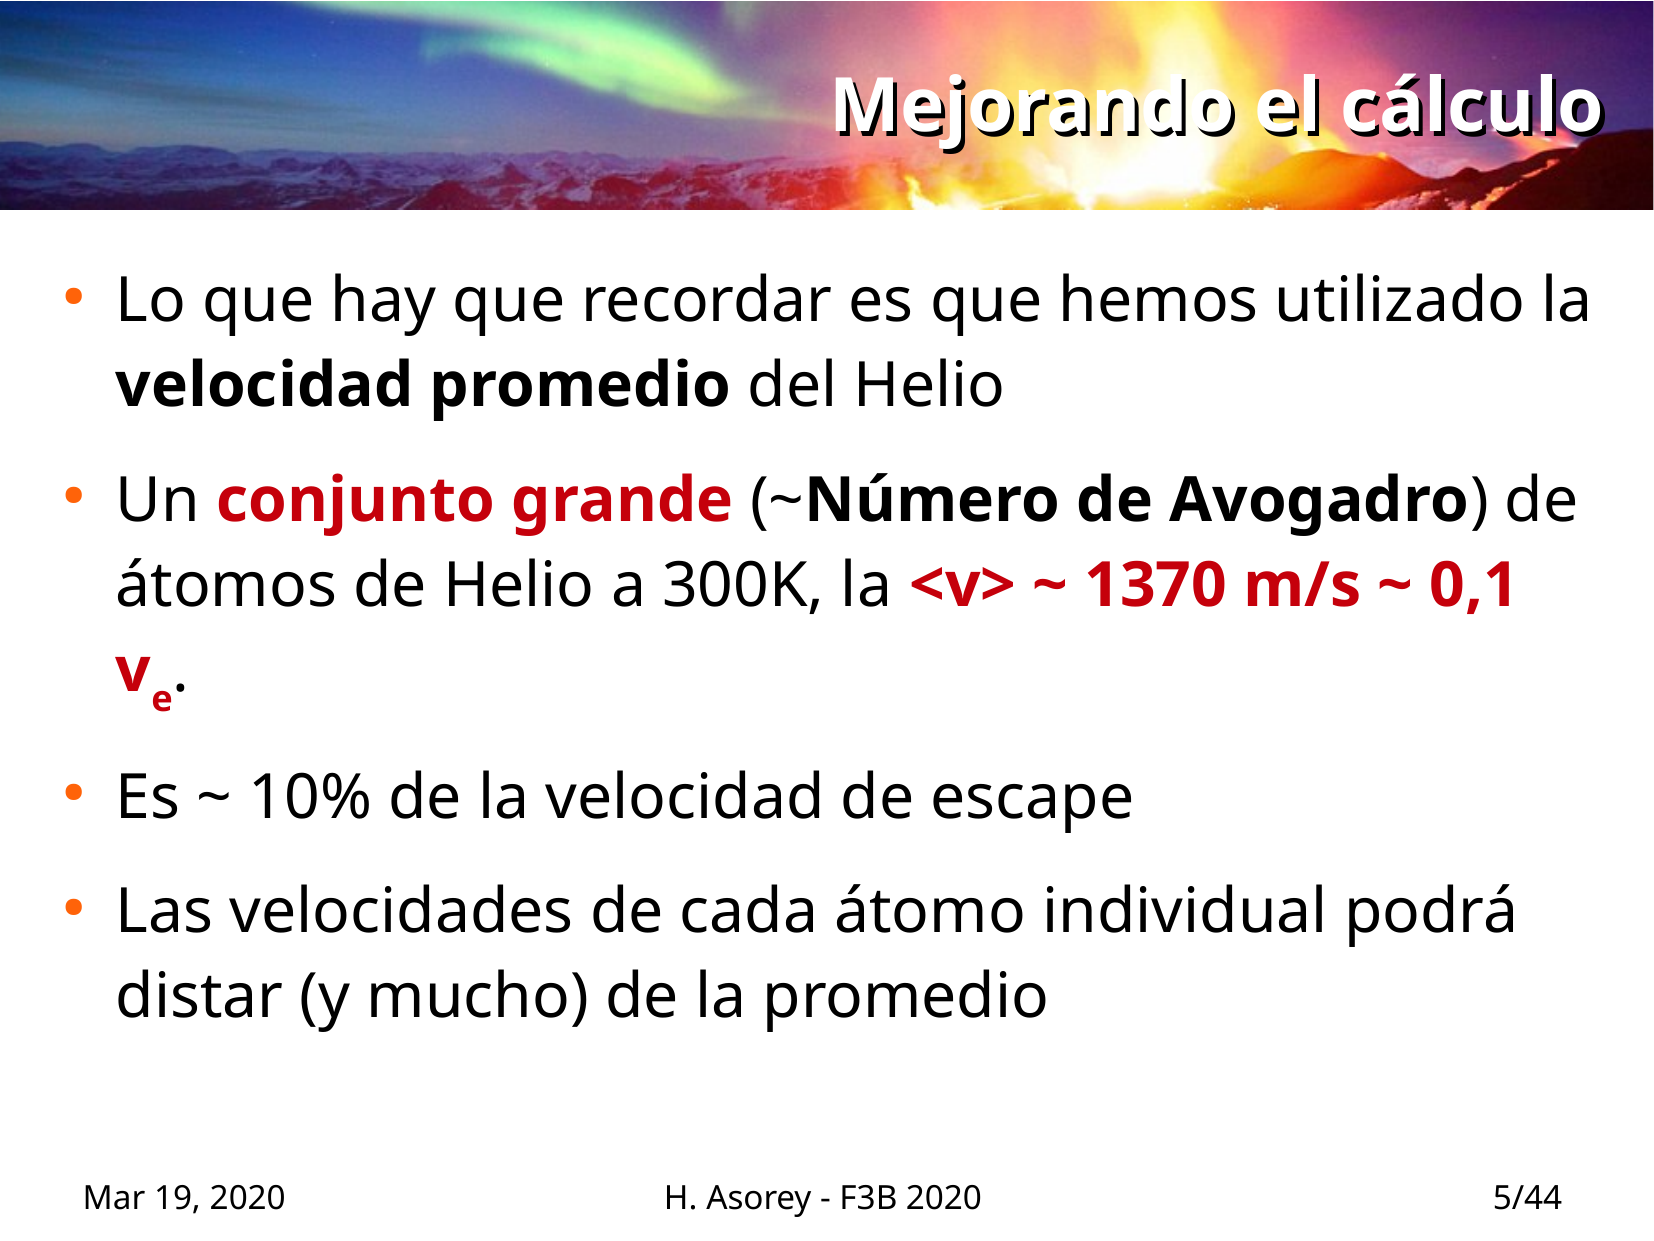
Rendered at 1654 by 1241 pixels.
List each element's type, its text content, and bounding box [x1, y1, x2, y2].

title Mejorando el cálculo [45, 15, 1606, 191]
list Lo que hay que recordar es que hemos utilizado la velocidad promedio del Helio Un conjunto grande (~Número de Avogadro) de átomos de Helio a 300K, la <v> ~ 1370 m/s ~ 0,1 ve. Es ~ 10% de la velocidad de escape Las velocidades de cada átomo individual podrá distar (y mucho) de la promedio [45, 255, 1606, 1156]
picture [0, 1, 1654, 210]
